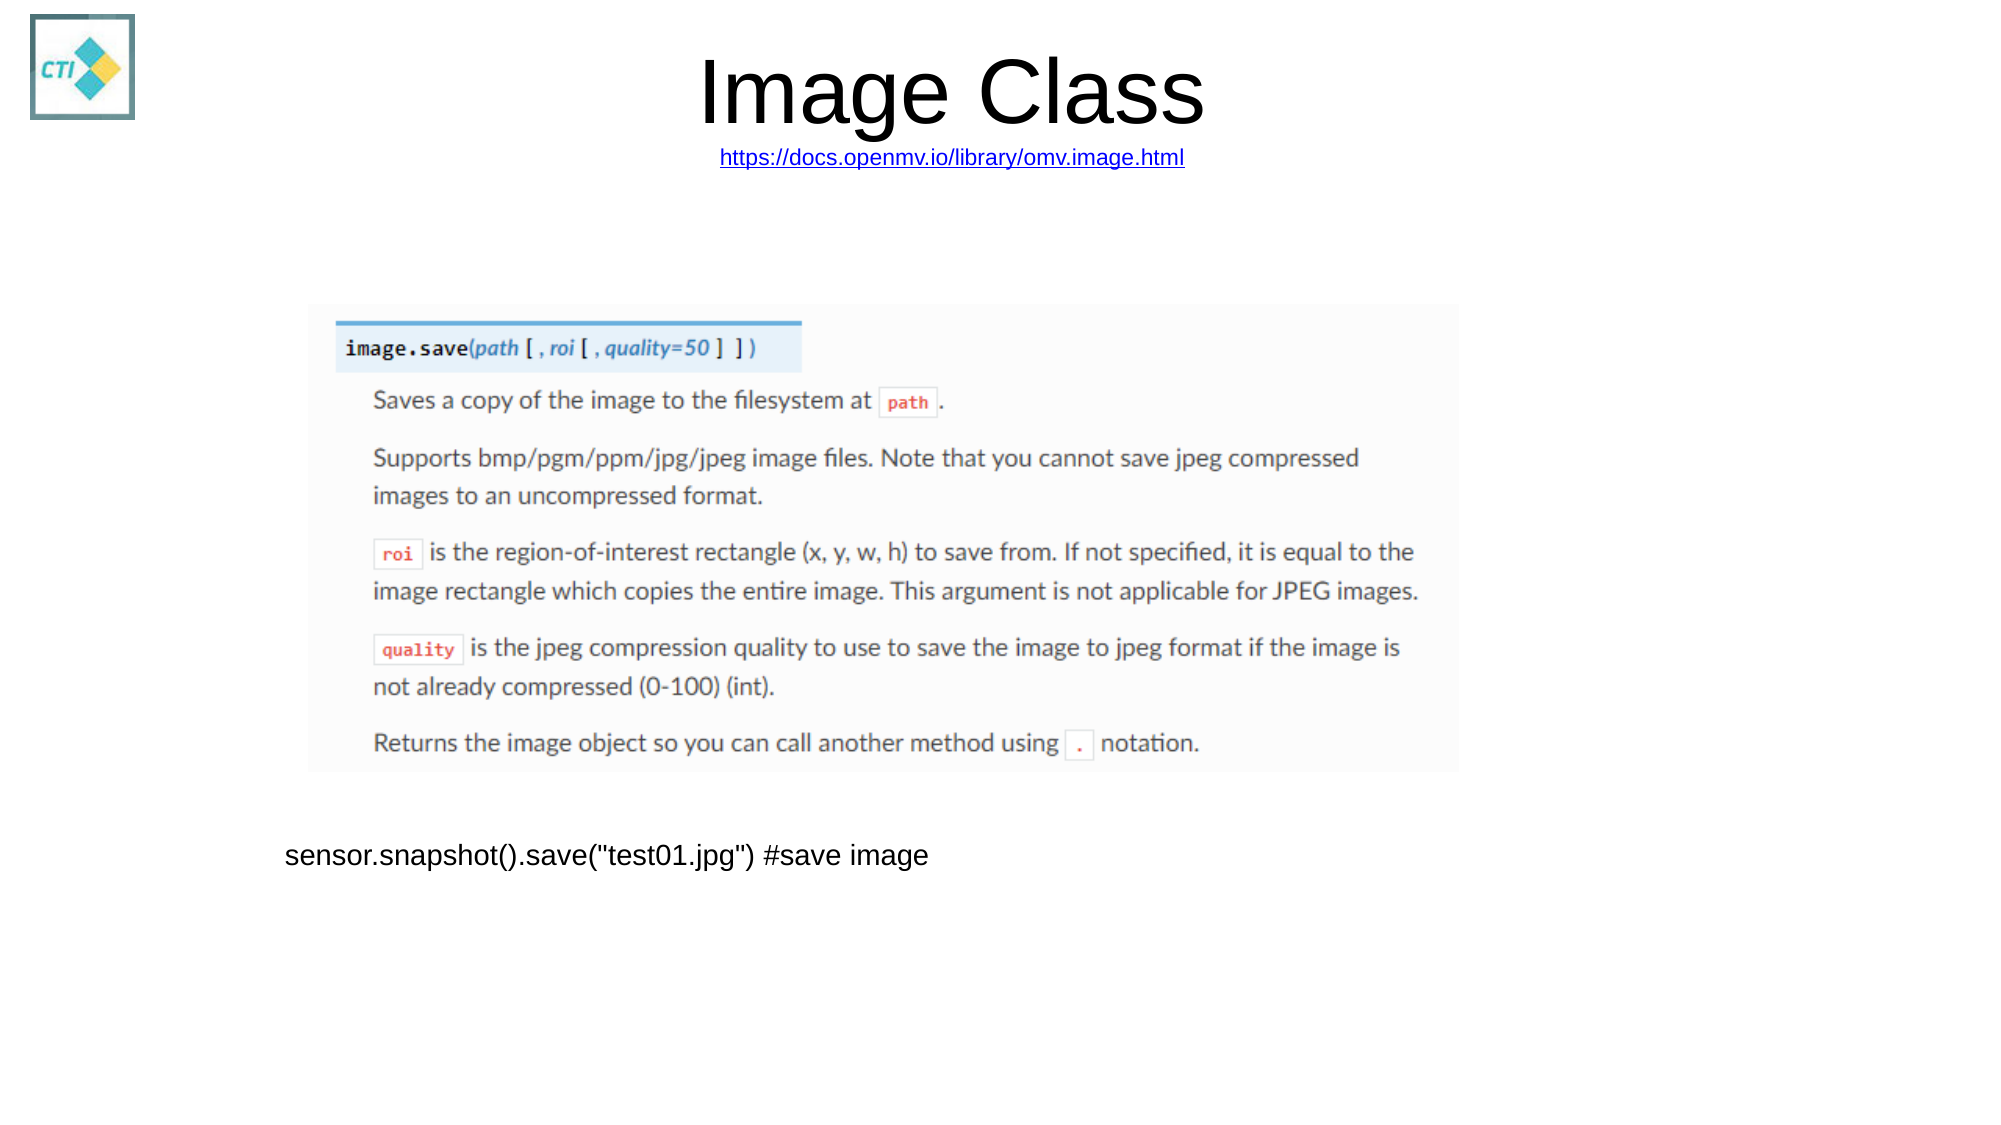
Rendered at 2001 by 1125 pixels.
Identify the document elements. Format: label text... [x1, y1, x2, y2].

text_box Image Class https://docs.openmv.io/library/omv.image.html [0, 7, 1665, 195]
text_box sensor.snapshot().save("test01.jpg") #save image [269, 821, 1695, 964]
picture [308, 304, 1459, 772]
